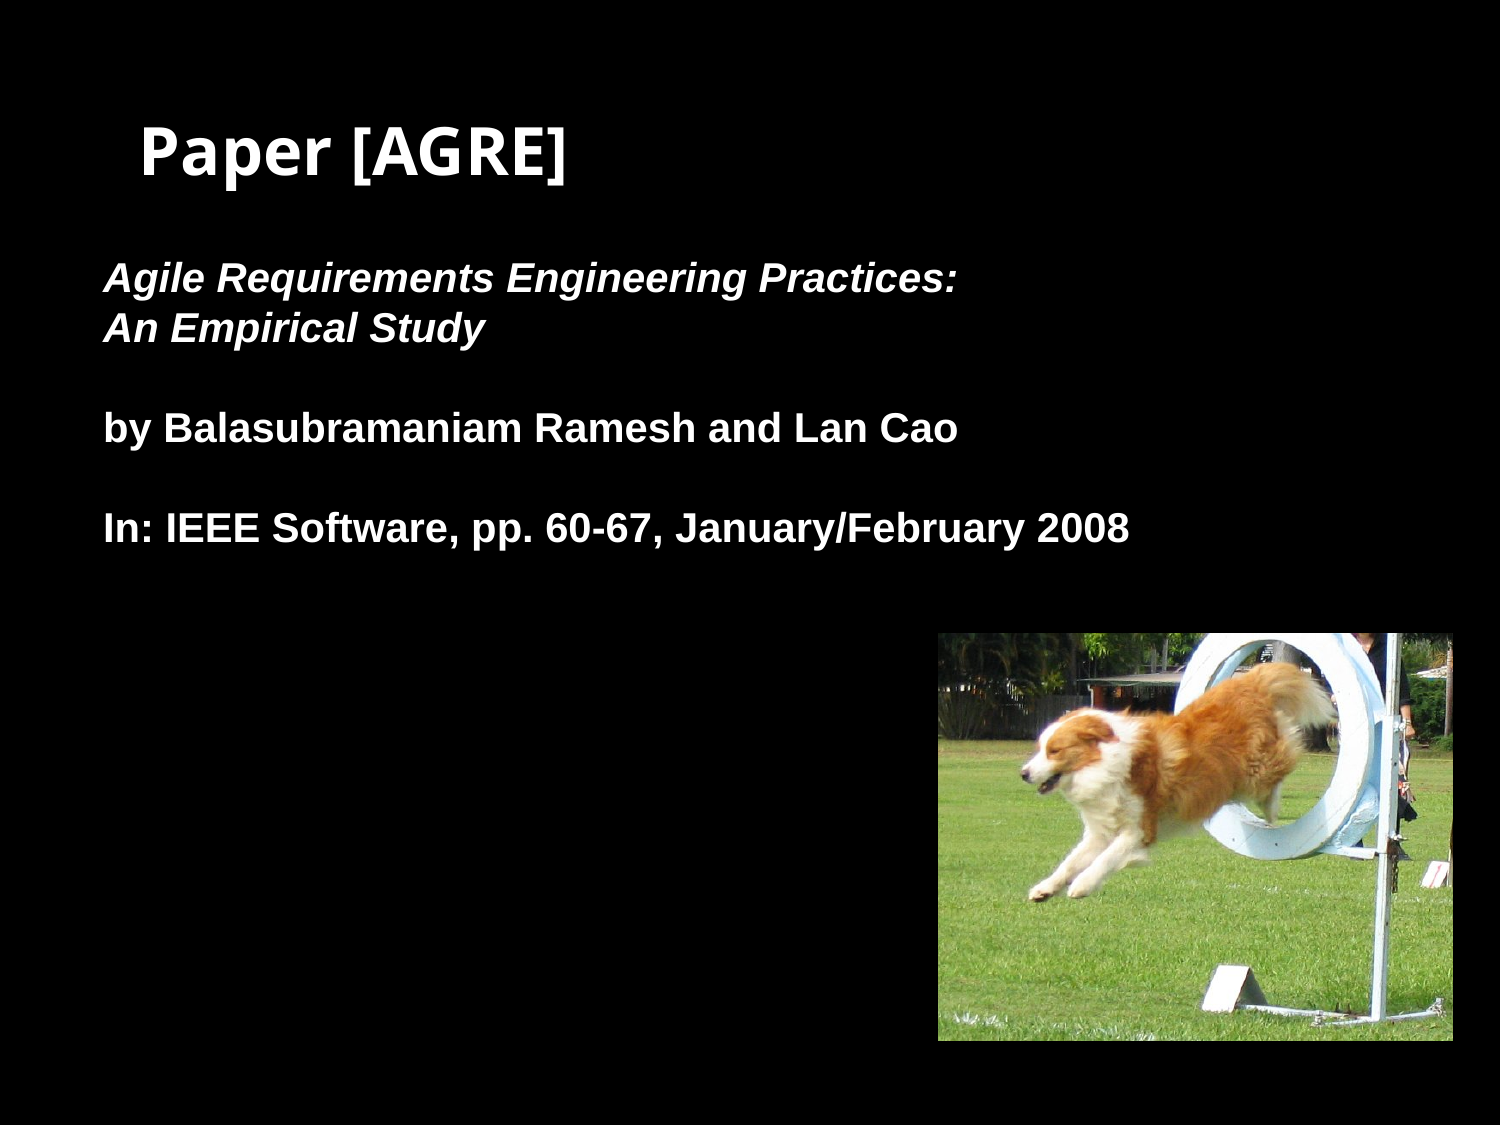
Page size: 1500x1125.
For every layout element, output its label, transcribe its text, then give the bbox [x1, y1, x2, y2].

title Paper [AGRE] [123, 78, 1412, 197]
picture [938, 633, 1453, 1041]
text_box Agile Requirements Engineering Practices: An Empirical Study by Balasubramaniam Ramesh and Lan Cao In: IEEE Software, pp. 60-67, January/February 2008 [88, 243, 1488, 619]
